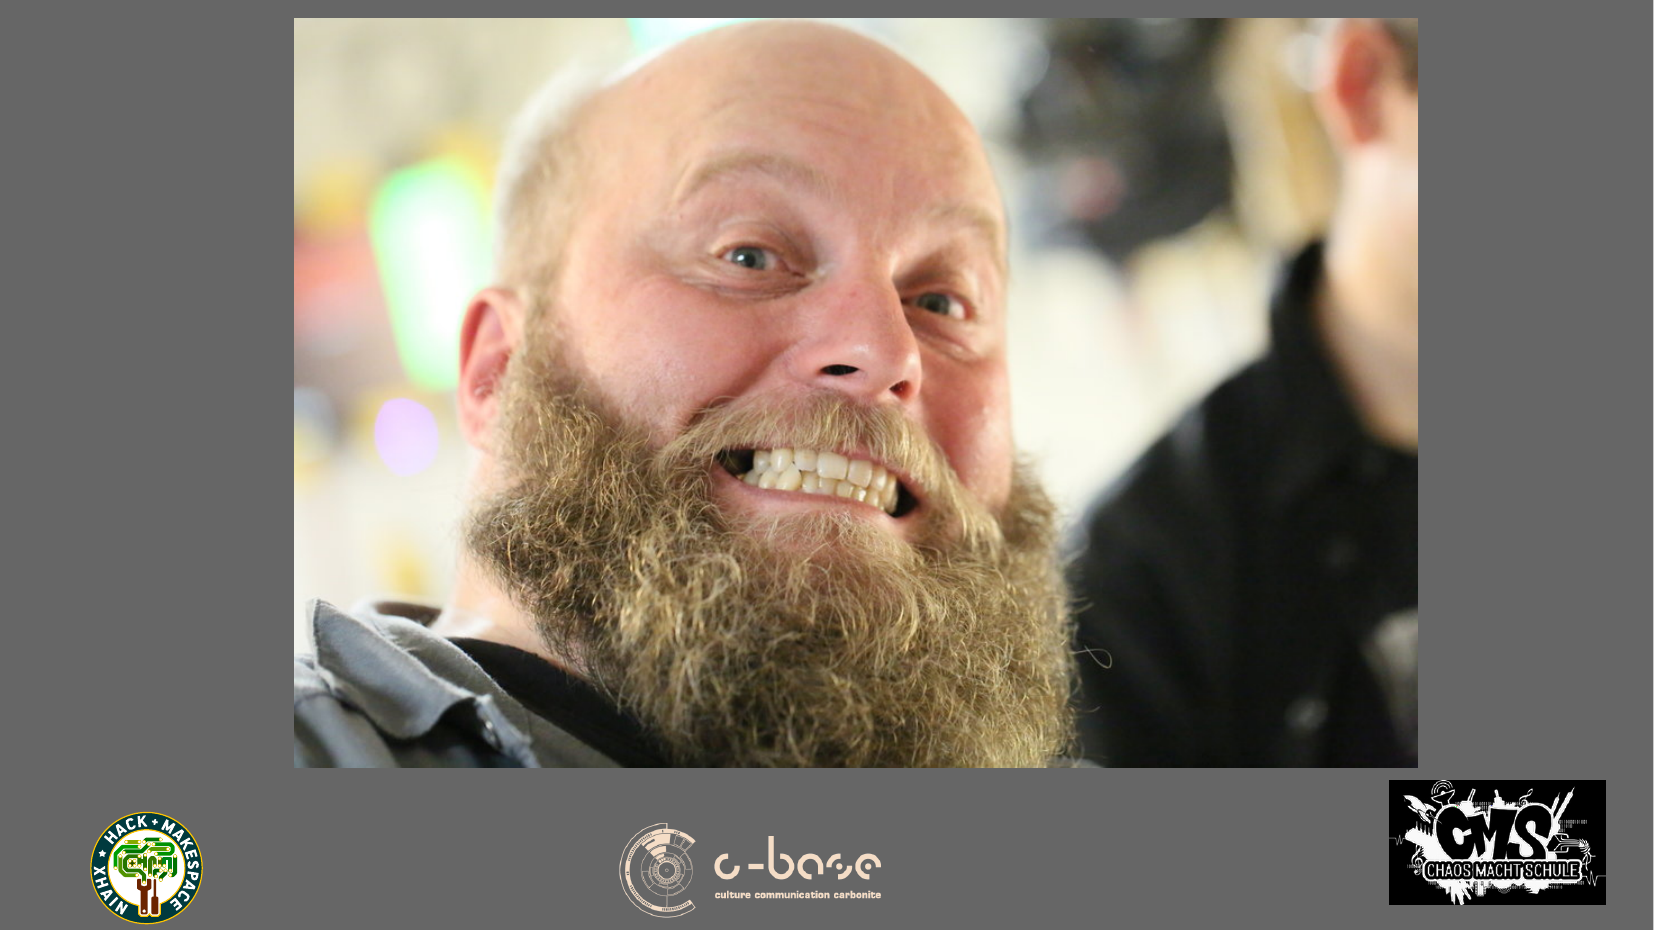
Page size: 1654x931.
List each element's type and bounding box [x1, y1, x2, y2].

picture [609, 809, 897, 931]
picture [1389, 780, 1606, 905]
picture [294, 18, 1418, 768]
